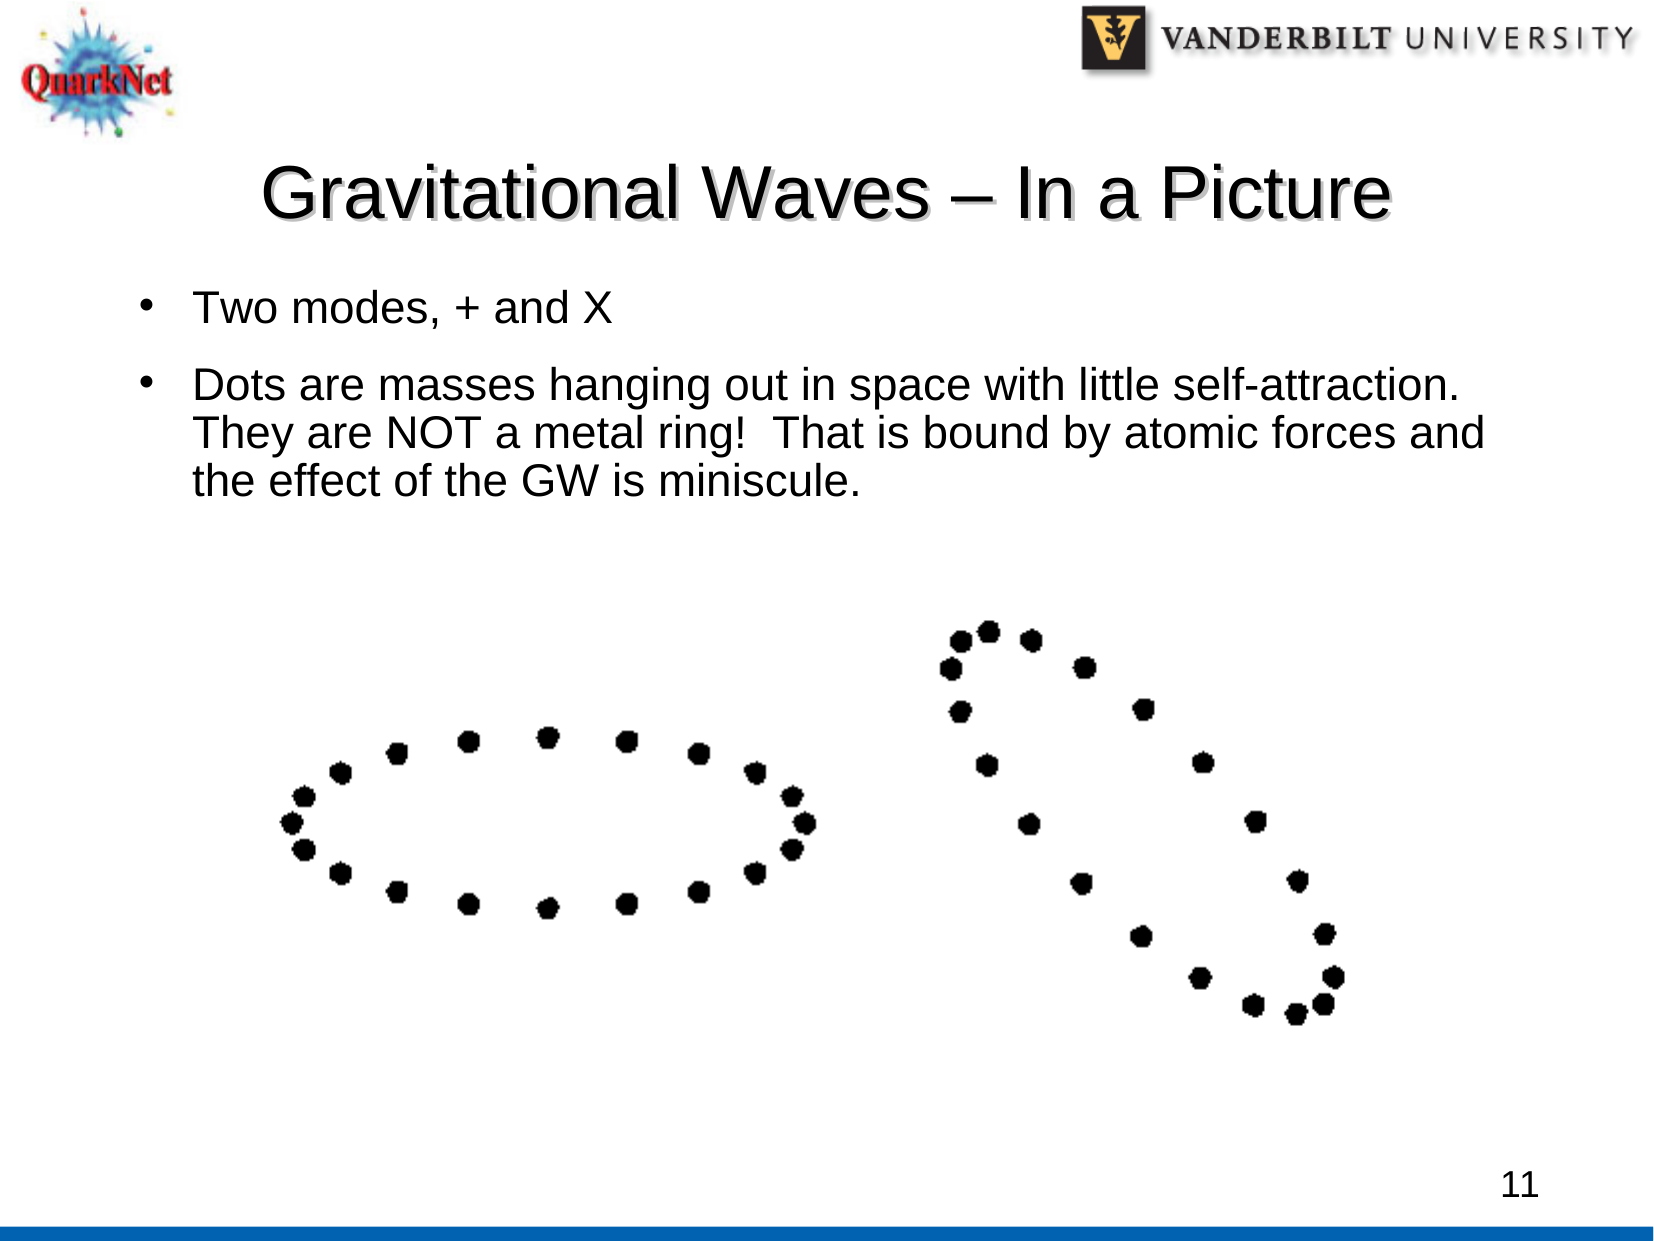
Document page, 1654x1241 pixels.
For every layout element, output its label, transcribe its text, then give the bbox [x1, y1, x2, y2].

list Two modes, + and X Dots are masses hanging out in space with little self-attraction. They are NOT a metal ring! That is bound by atomic forces and the effect of the GW is miniscule. [121, 285, 1533, 646]
picture [1078, 2, 1648, 85]
picture [4, 1, 188, 152]
picture [232, 535, 1433, 1136]
title Gravitational Waves – In a Picture [121, 65, 1533, 285]
